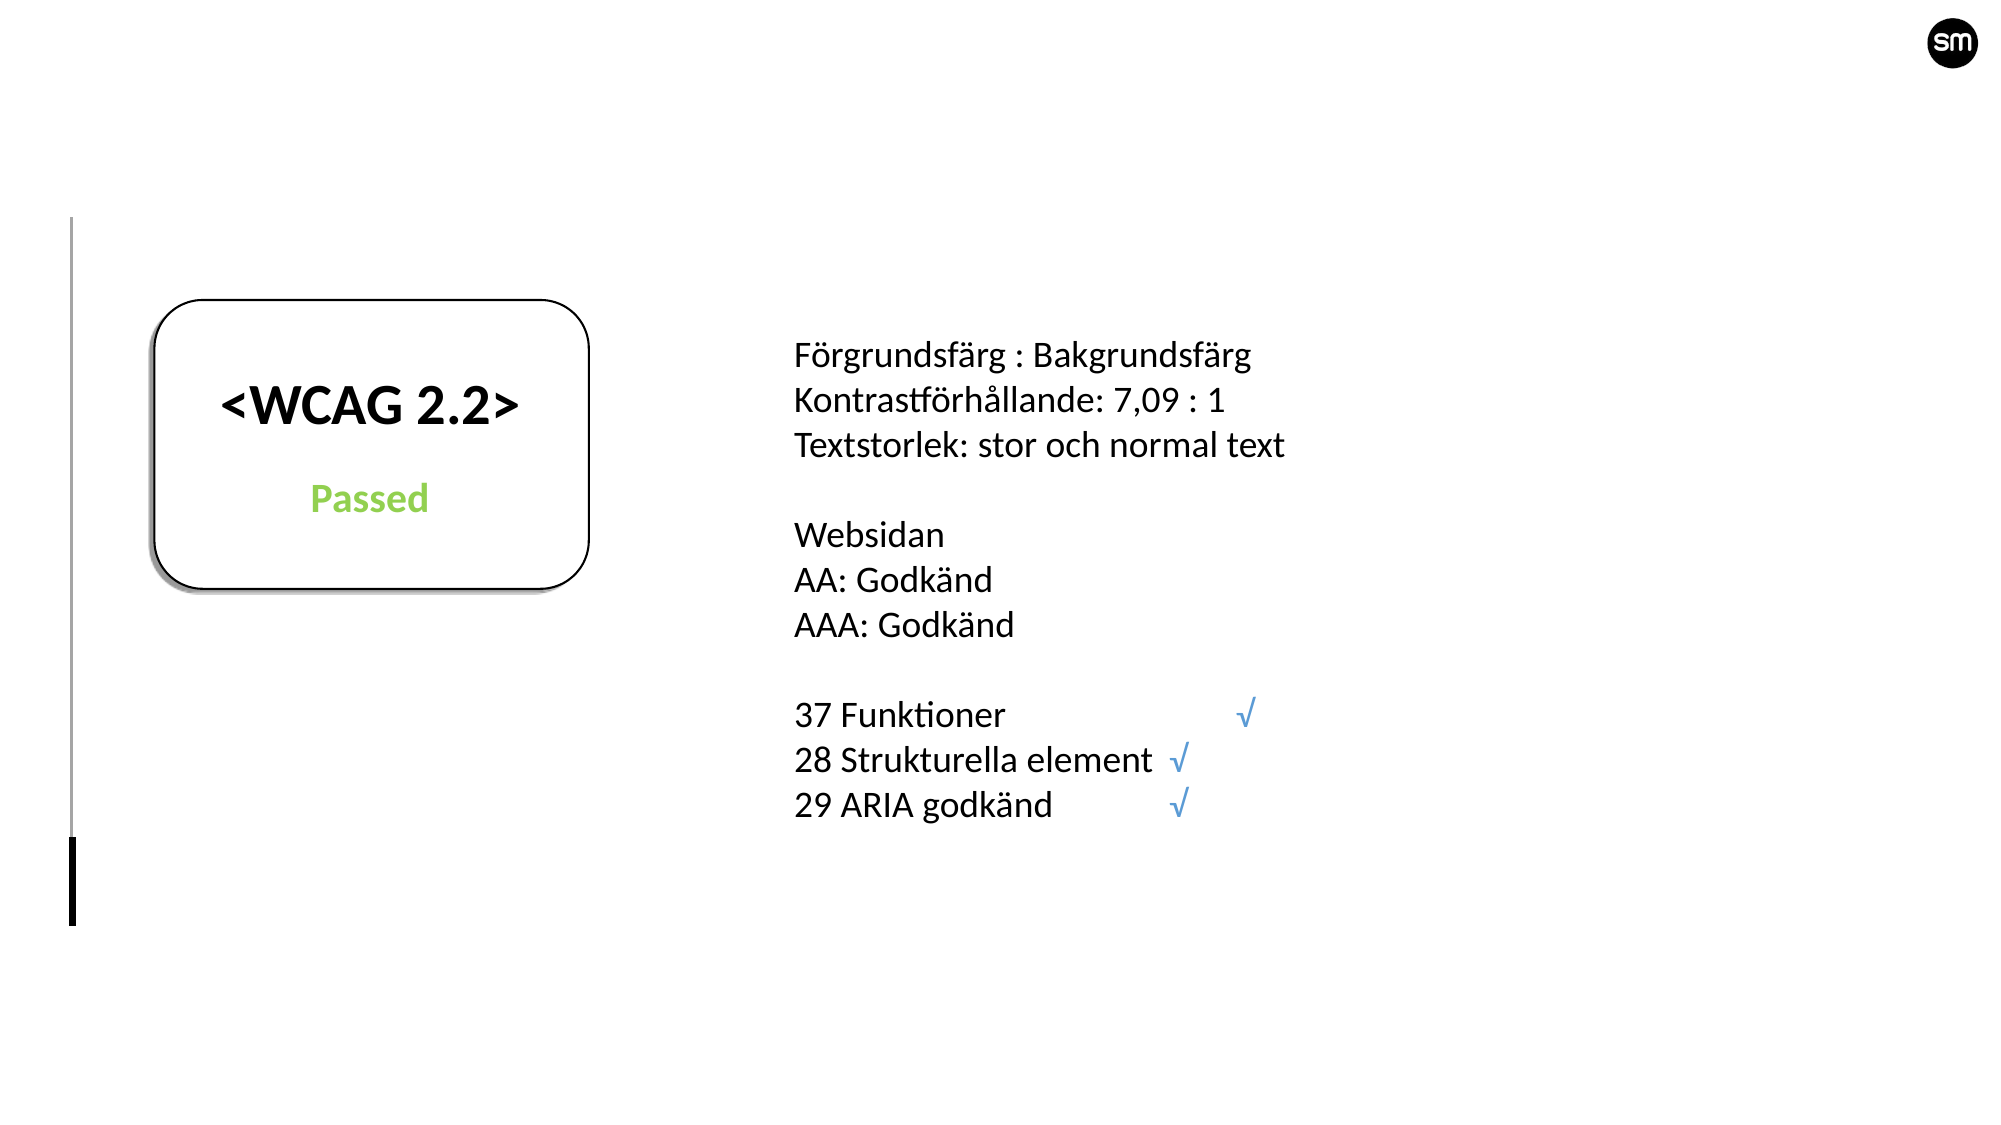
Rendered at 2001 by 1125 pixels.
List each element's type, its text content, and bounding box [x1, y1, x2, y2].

text_box Passed [246, 476, 495, 533]
text_box Förgrundsfärg : Bakgrundsfärg Kontrastförhållande: 7,09 : 1 Textstorlek: stor och normal text Websidan AA: Godkänd AAA: Godkänd 37 Funktioner √ 28 Strukturella element √ 29 ARIA godkänd √ [779, 322, 1784, 838]
list <WCAG 2.2> [191, 366, 550, 455]
